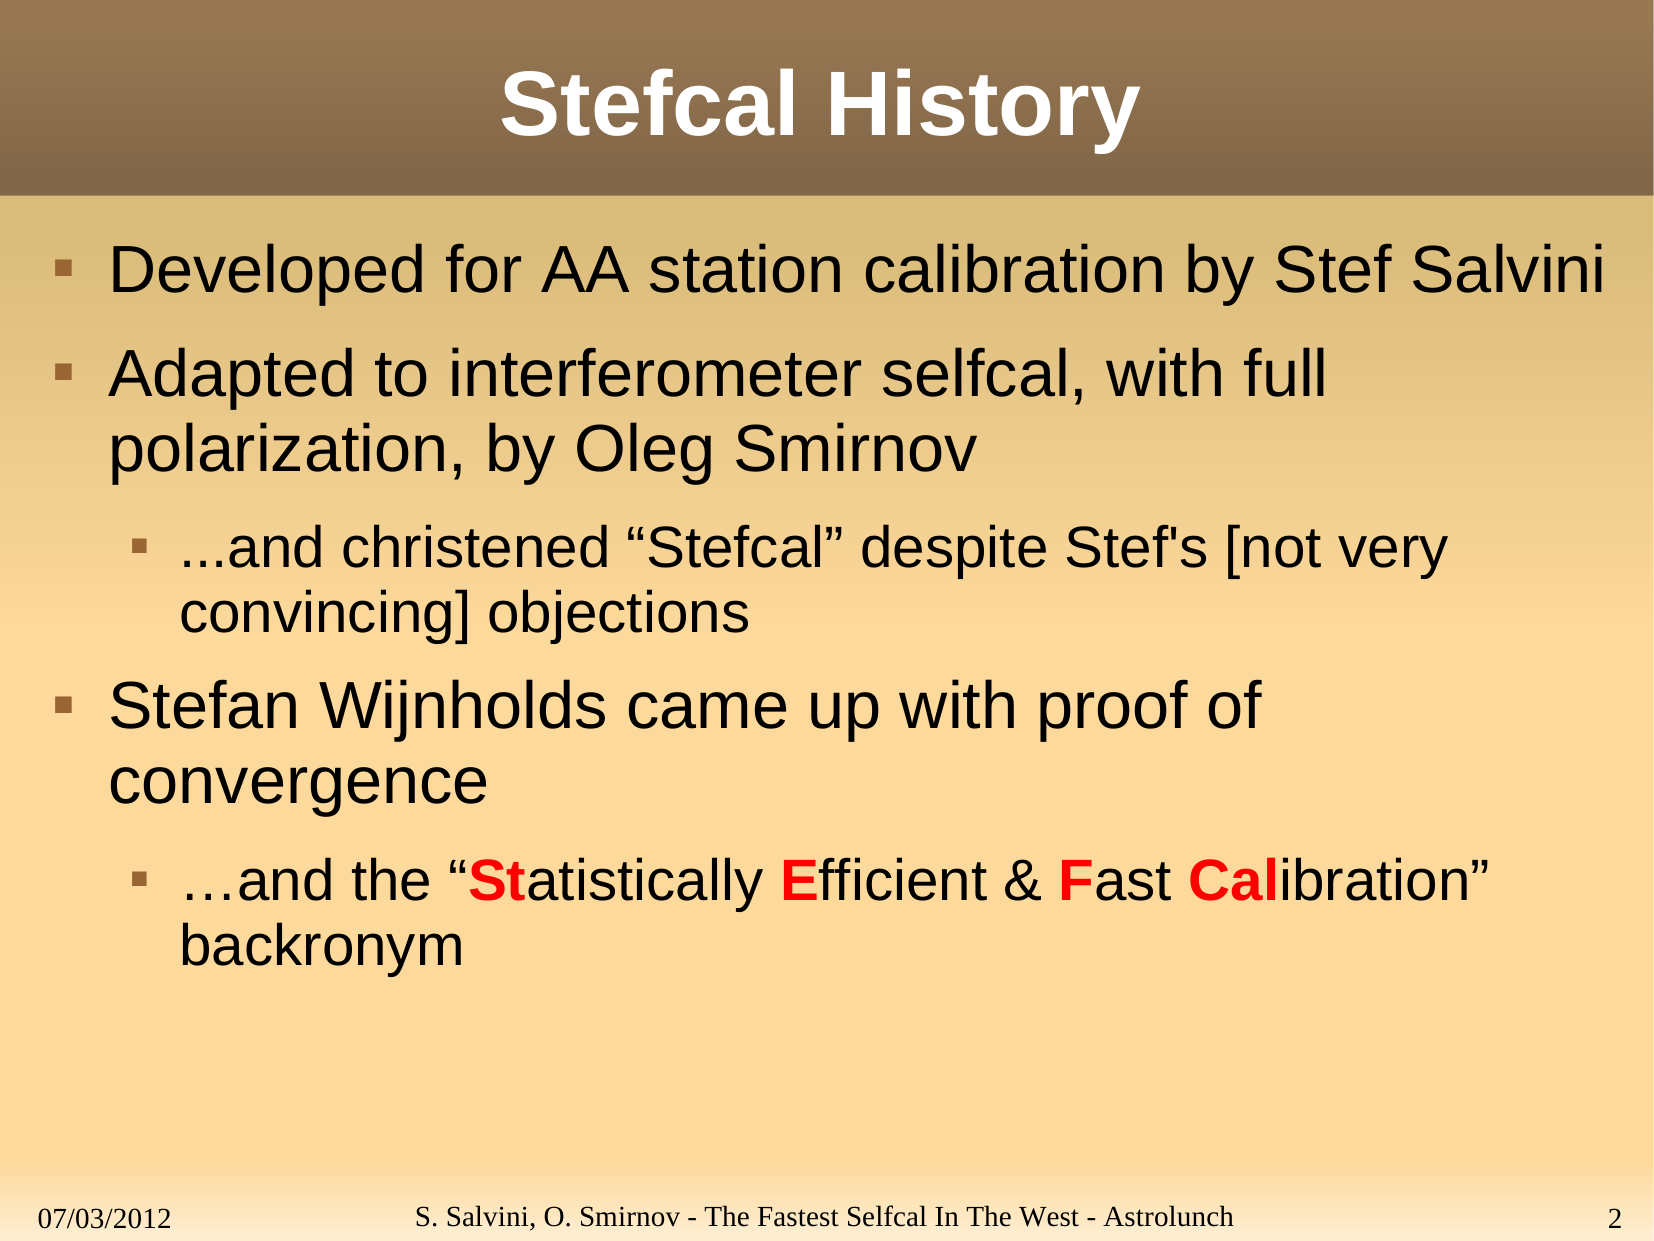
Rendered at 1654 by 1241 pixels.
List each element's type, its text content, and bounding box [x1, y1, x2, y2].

picture [0, 0, 1654, 1241]
list Developed for AA station calibration by Stef Salvini Adapted to interferometer selfcal, with full polarization, by Oleg Smirnov ...and christened “Stefcal” despite Stef's [not very convincing] objections Stefan Wijnholds came up with proof of convergence …and the “Statistically Efficient & Fast Calibration” backronym [37, 231, 1613, 1201]
title Stefcal History [76, 0, 1565, 208]
